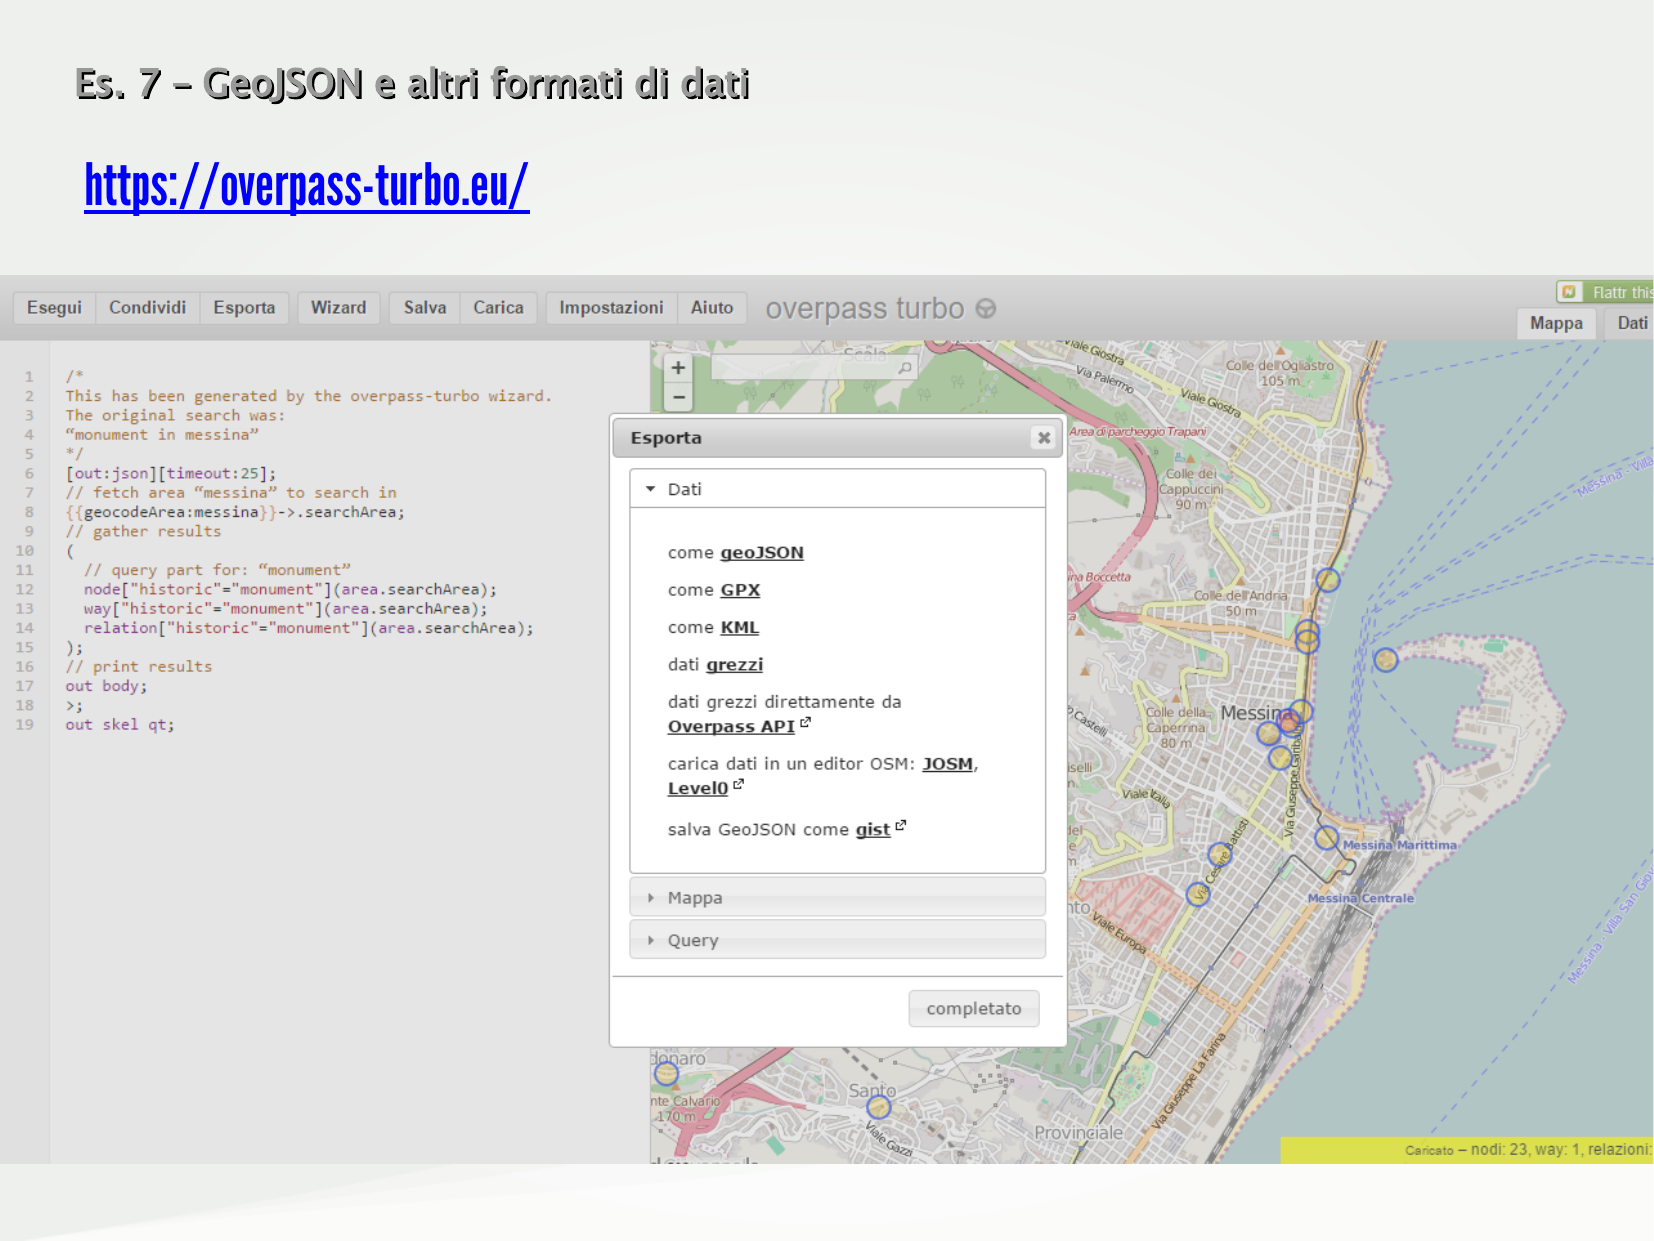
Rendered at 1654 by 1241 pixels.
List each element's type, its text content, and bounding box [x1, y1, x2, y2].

text_box Es. 7 – GeoJSON e altri formati di dati [59, 47, 1146, 108]
text_box https://overpass-turbo.eu/ [69, 143, 1571, 229]
picture [0, 0, 1654, 1241]
